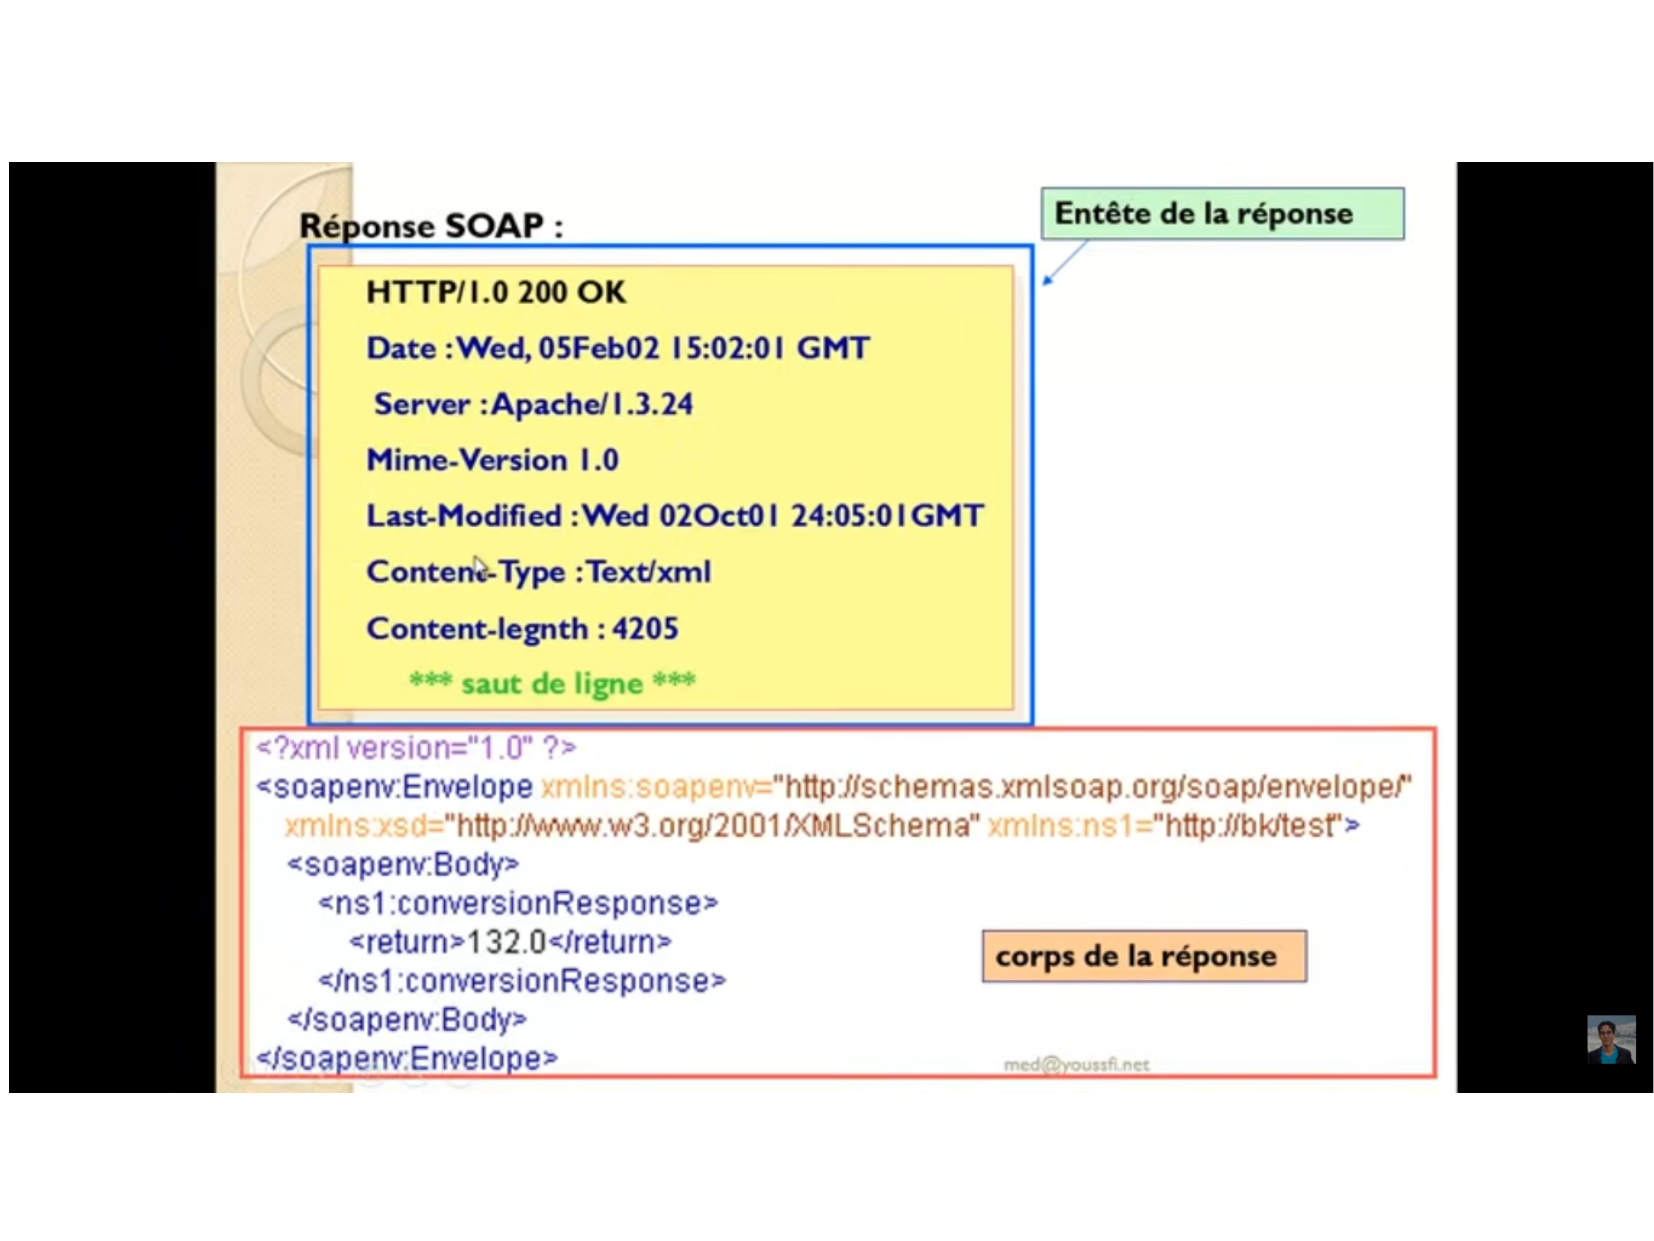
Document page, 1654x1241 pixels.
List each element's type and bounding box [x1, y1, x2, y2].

picture [9, 162, 1654, 1093]
